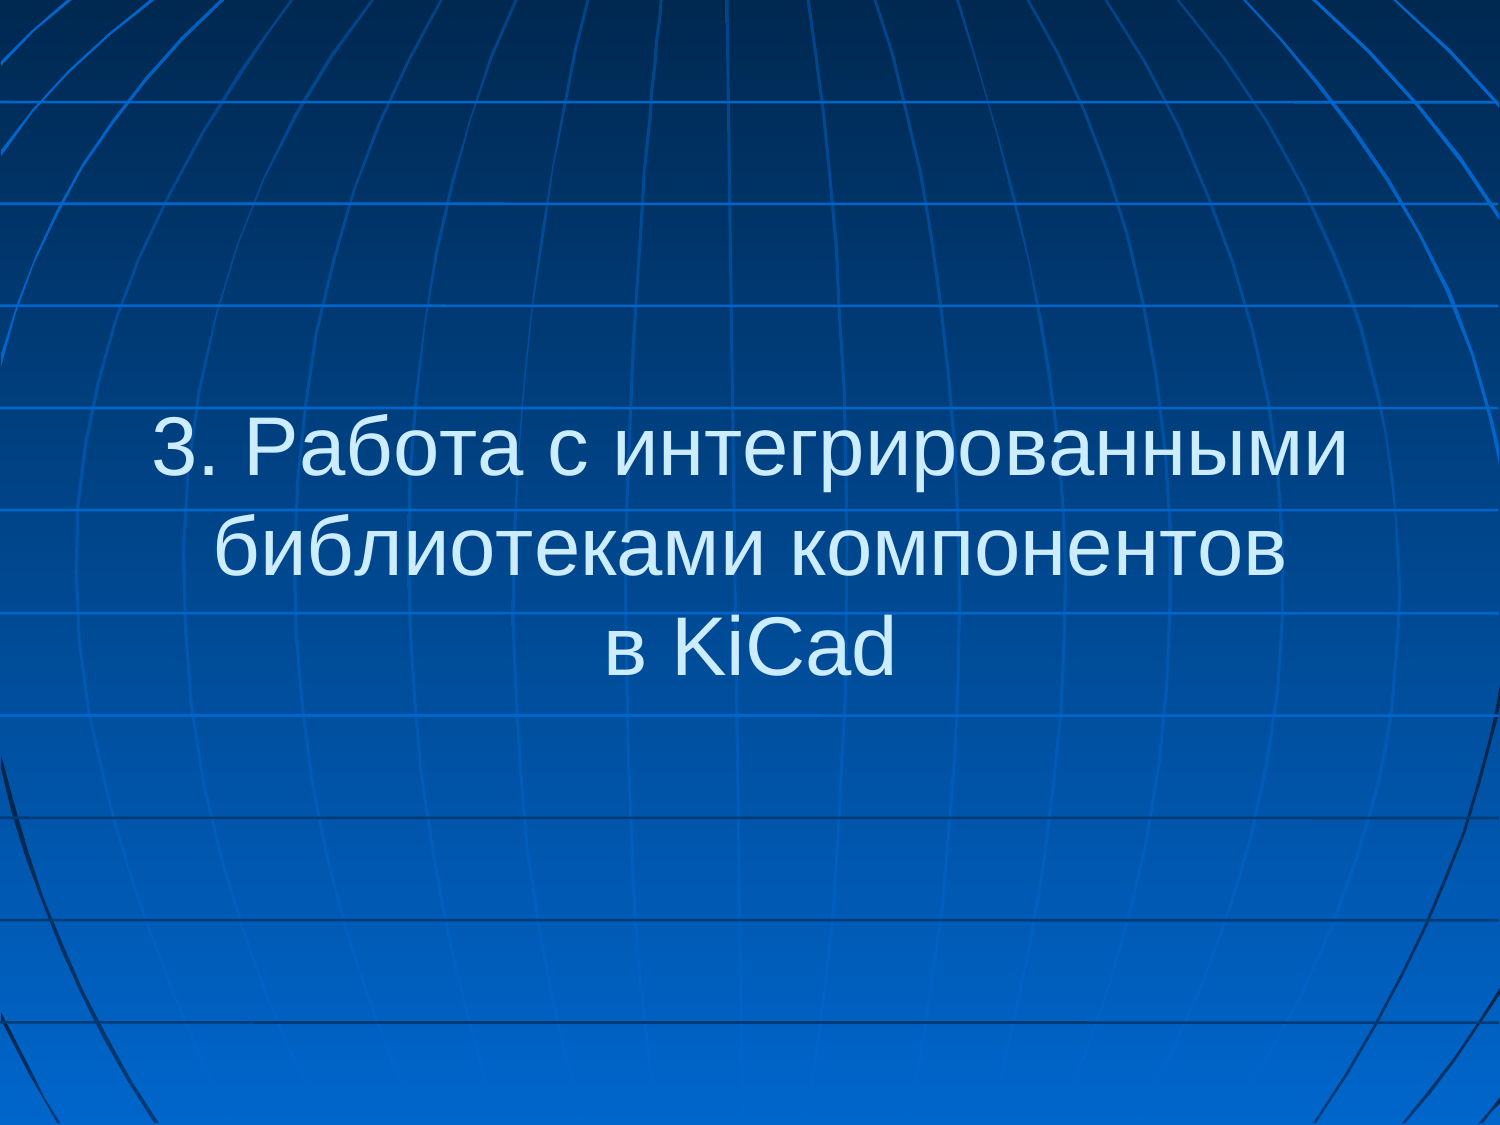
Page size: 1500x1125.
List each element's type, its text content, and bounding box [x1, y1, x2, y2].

text_box 3. Работа с интегрированными библиотеками компонентов в KiCad [88, 461, 1414, 622]
